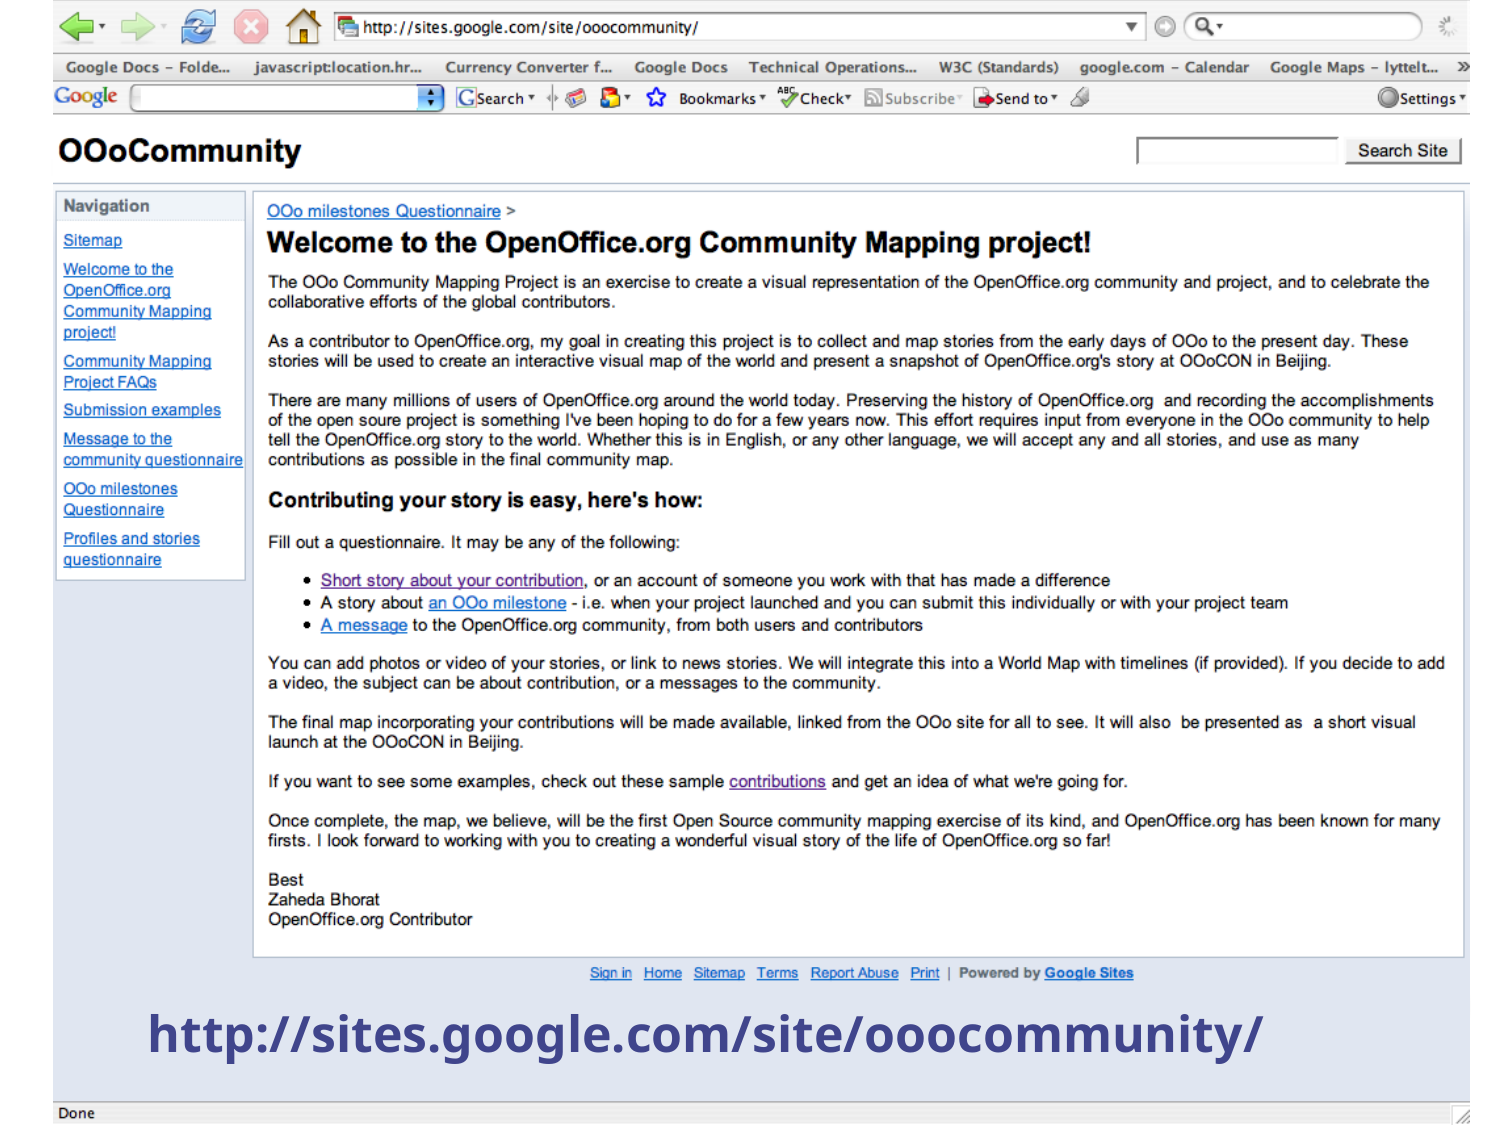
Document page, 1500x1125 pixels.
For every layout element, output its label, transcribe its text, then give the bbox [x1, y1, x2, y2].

text_box http://sites.google.com/site/ooocommunity/ [147, 998, 1396, 1125]
picture [37, 0, 1476, 1125]
